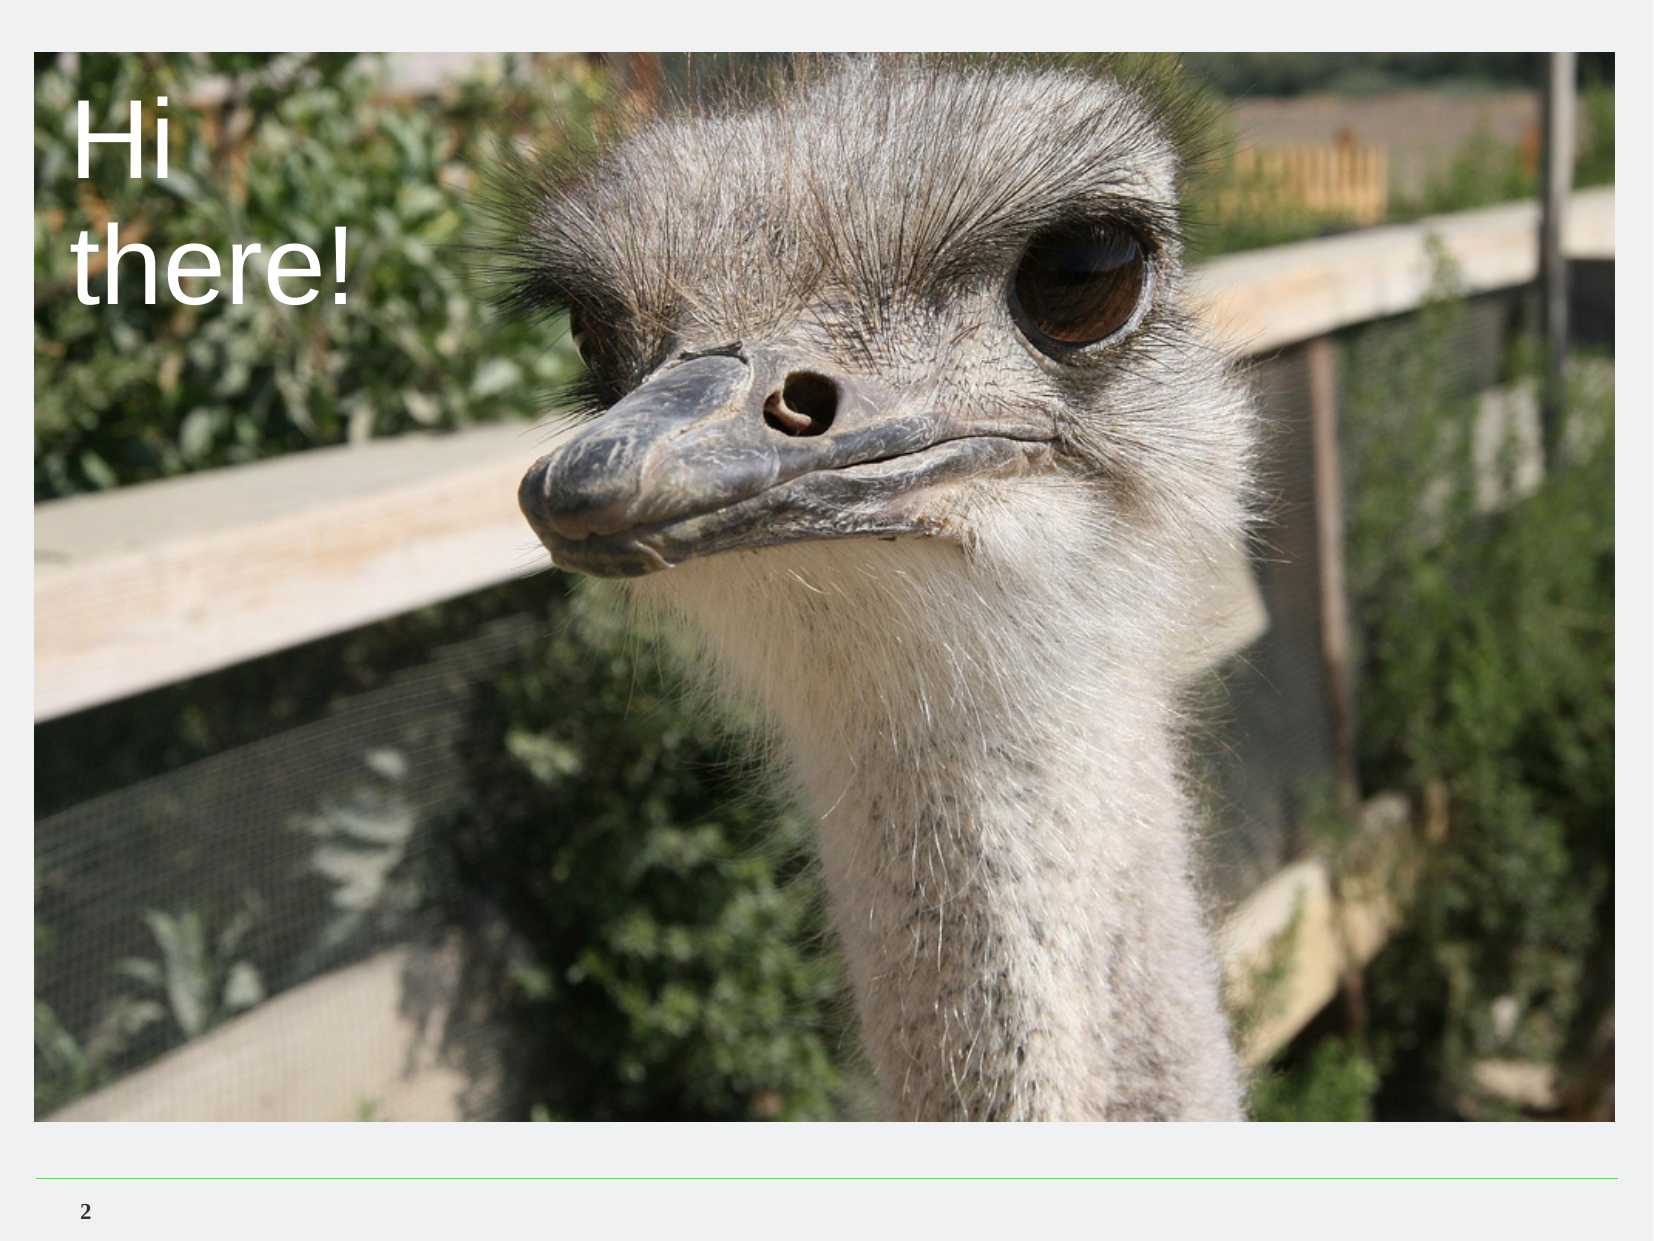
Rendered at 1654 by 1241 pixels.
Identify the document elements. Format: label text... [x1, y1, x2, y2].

picture [0, 0, 1654, 1241]
text_box Hi there! [54, 69, 393, 370]
